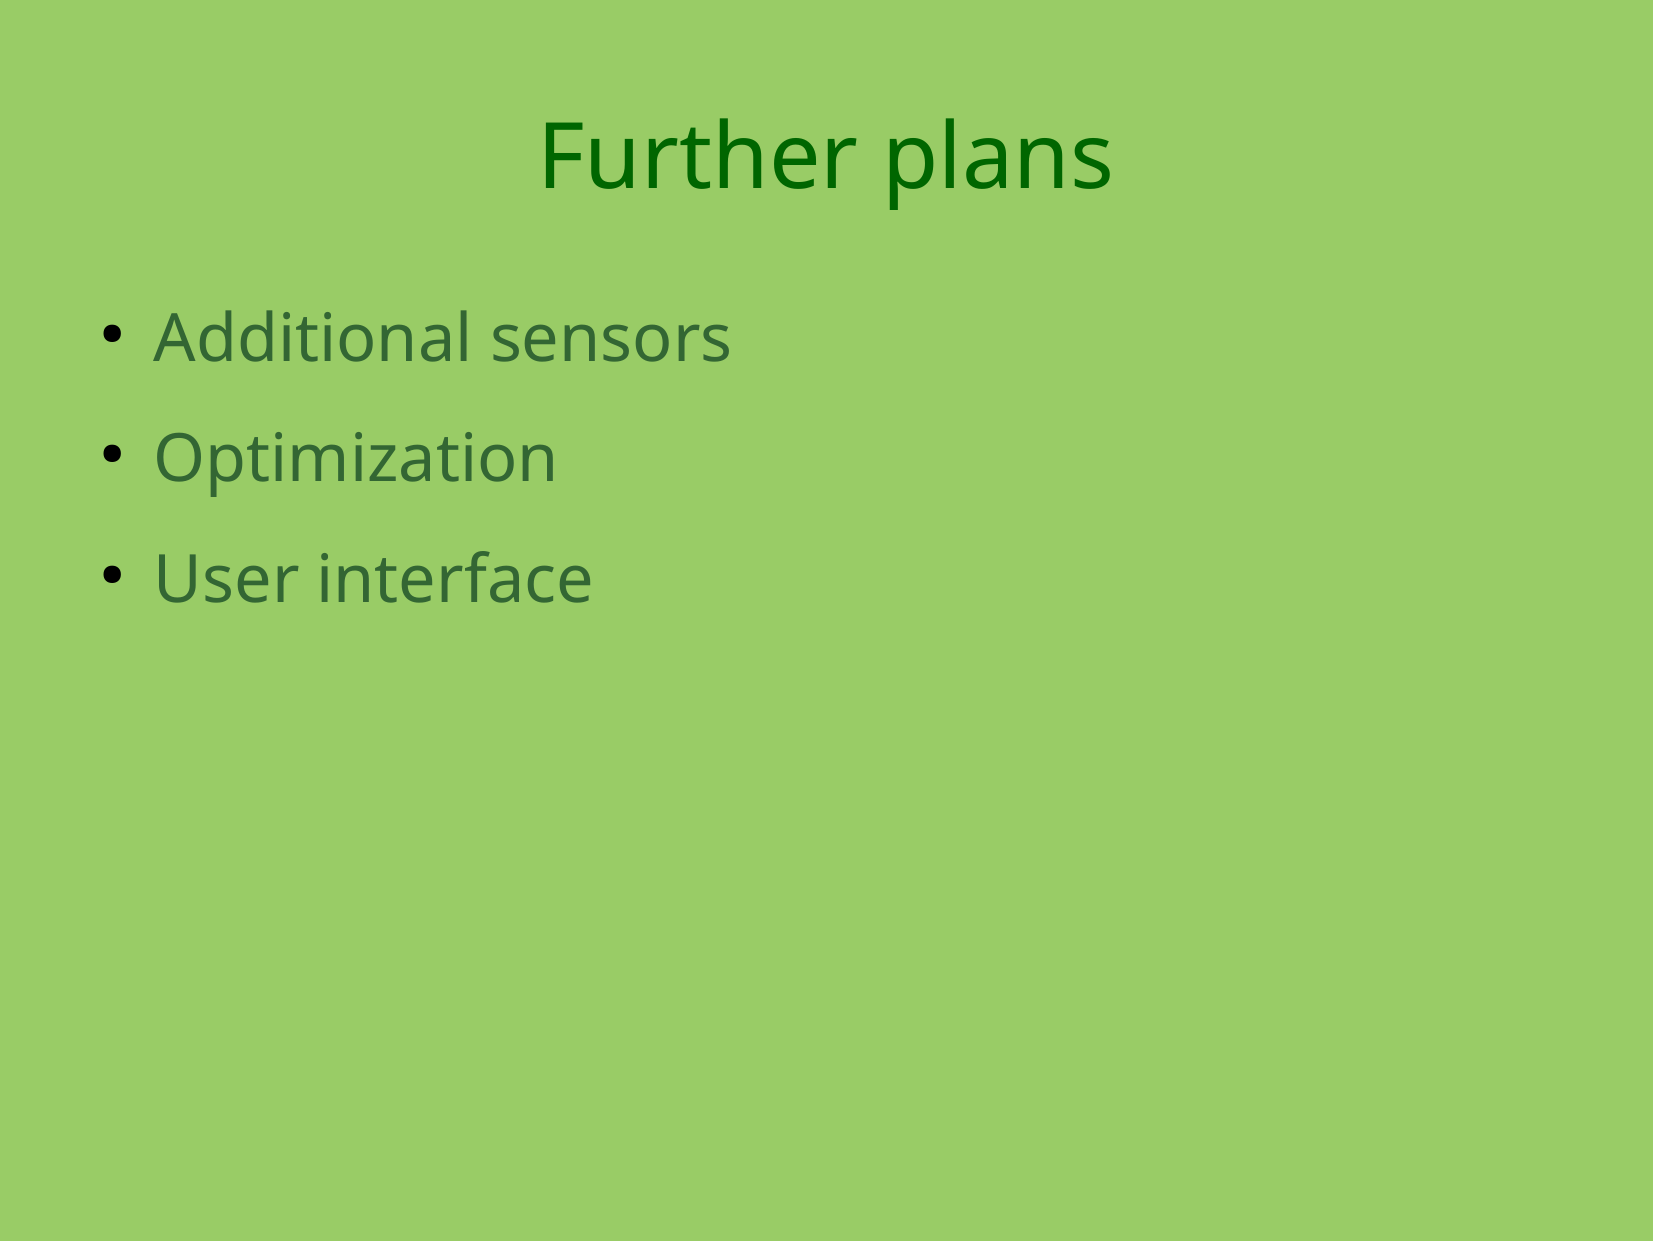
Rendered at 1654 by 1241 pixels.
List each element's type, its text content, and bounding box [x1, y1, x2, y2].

title Further plans [82, 49, 1571, 257]
list Additional sensors Optimization User interface [82, 290, 1571, 1010]
